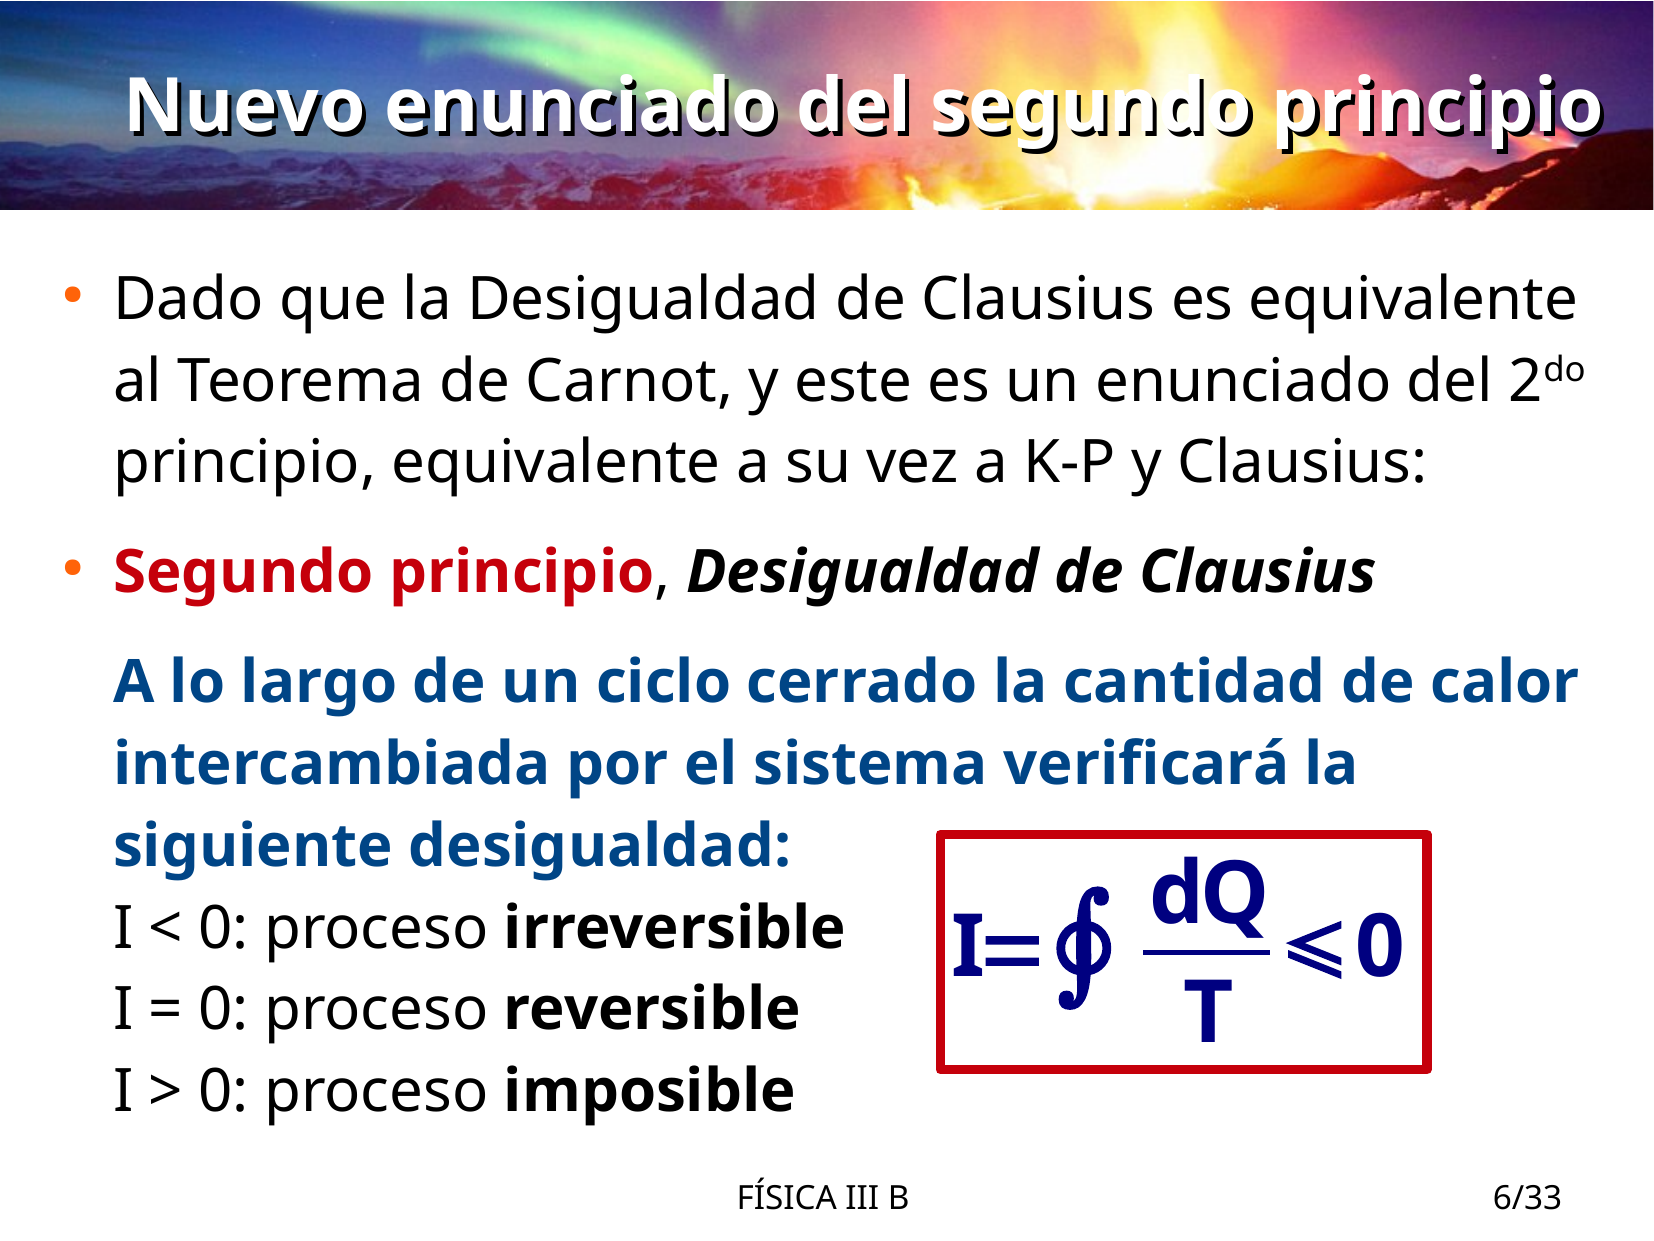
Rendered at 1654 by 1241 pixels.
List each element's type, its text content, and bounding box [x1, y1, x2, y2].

picture [0, 1, 1654, 210]
chart [945, 839, 1423, 1066]
list Dado que la Desigualdad de Clausius es equivalente al Teorema de Carnot, y este es un enunciado del 2do principio, equivalente a su vez a K-P y Clausius: Segundo principio, Desigualdad de Clausius A lo largo de un ciclo cerrado la cantidad de calor intercambiada por el sistema verificará la siguiente desigualdad: I < 0: proceso irreversible I = 0: proceso reversible I > 0: proceso imposible [45, 255, 1606, 1186]
title Nuevo enunciado del segundo principio [45, 15, 1606, 191]
